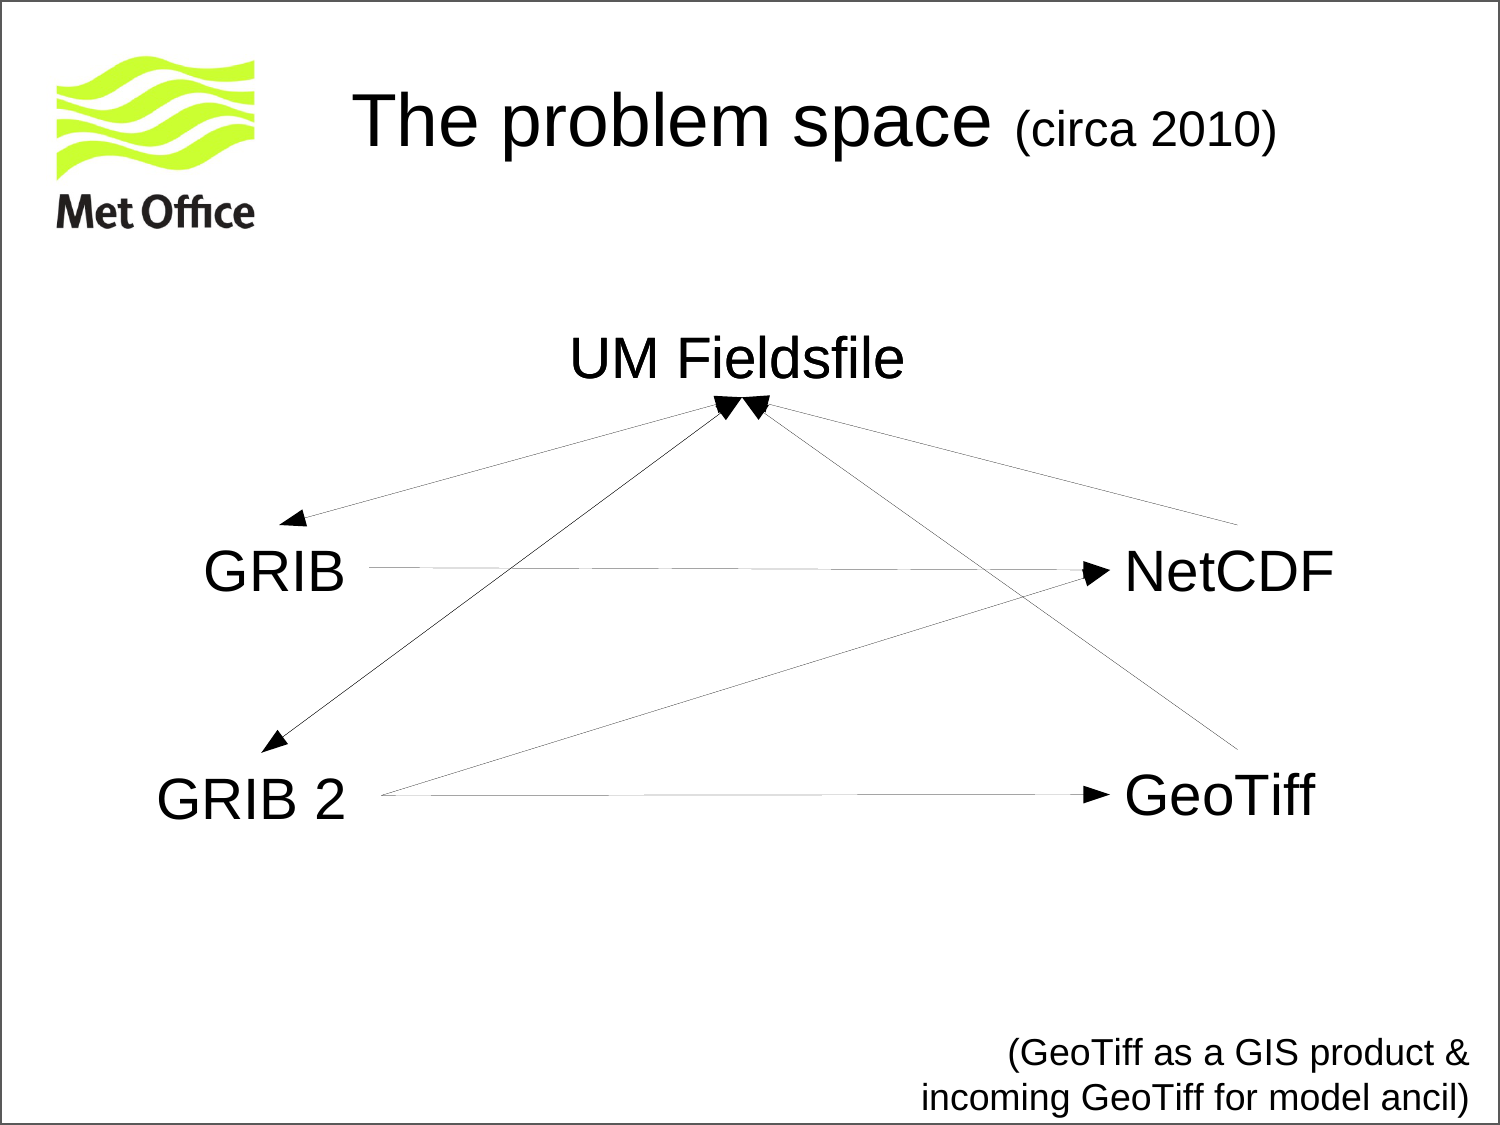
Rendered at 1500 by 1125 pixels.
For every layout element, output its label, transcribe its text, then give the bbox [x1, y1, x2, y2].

text_box (GeoTiff as a GIS product & incoming GeoTiff for model ancil) [555, 1020, 1486, 1125]
picture [24, 21, 287, 262]
text_box GRIB [189, 525, 370, 610]
text_box NetCDF [1110, 525, 1366, 616]
text_box GRIB 2 [141, 752, 382, 838]
text_box GeoTiff [1110, 749, 1366, 840]
text_box UM Fieldsfile [554, 311, 930, 397]
text_box The problem space (circa 2010) [336, 63, 1294, 170]
